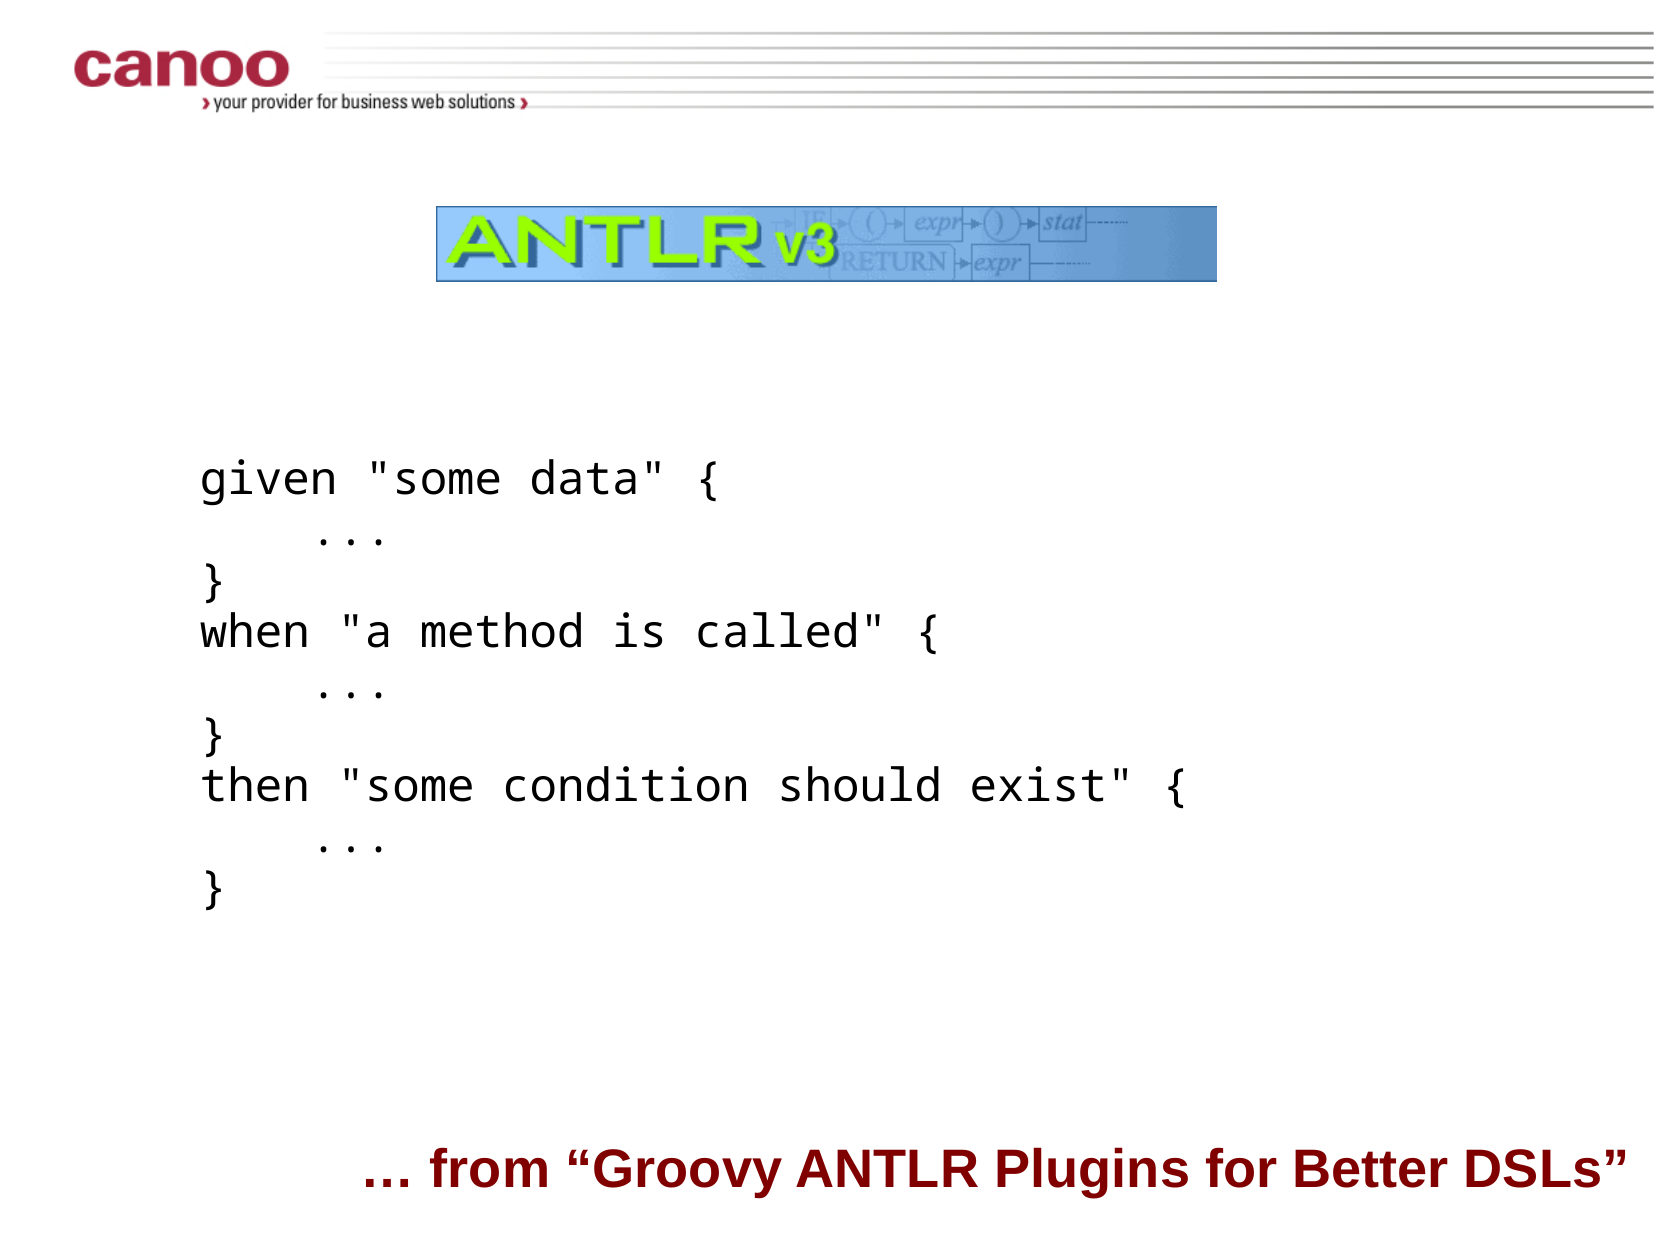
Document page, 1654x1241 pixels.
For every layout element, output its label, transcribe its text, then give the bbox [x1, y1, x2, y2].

text_box given "some data" { ... } when "a method is called" { ... } then "some condition should exist" { ... } [185, 446, 1469, 957]
picture [436, 206, 1217, 282]
picture [0, 0, 1654, 166]
title … from “Groovy ANTLR Plugins for Better DSLs” [0, 1122, 1632, 1215]
